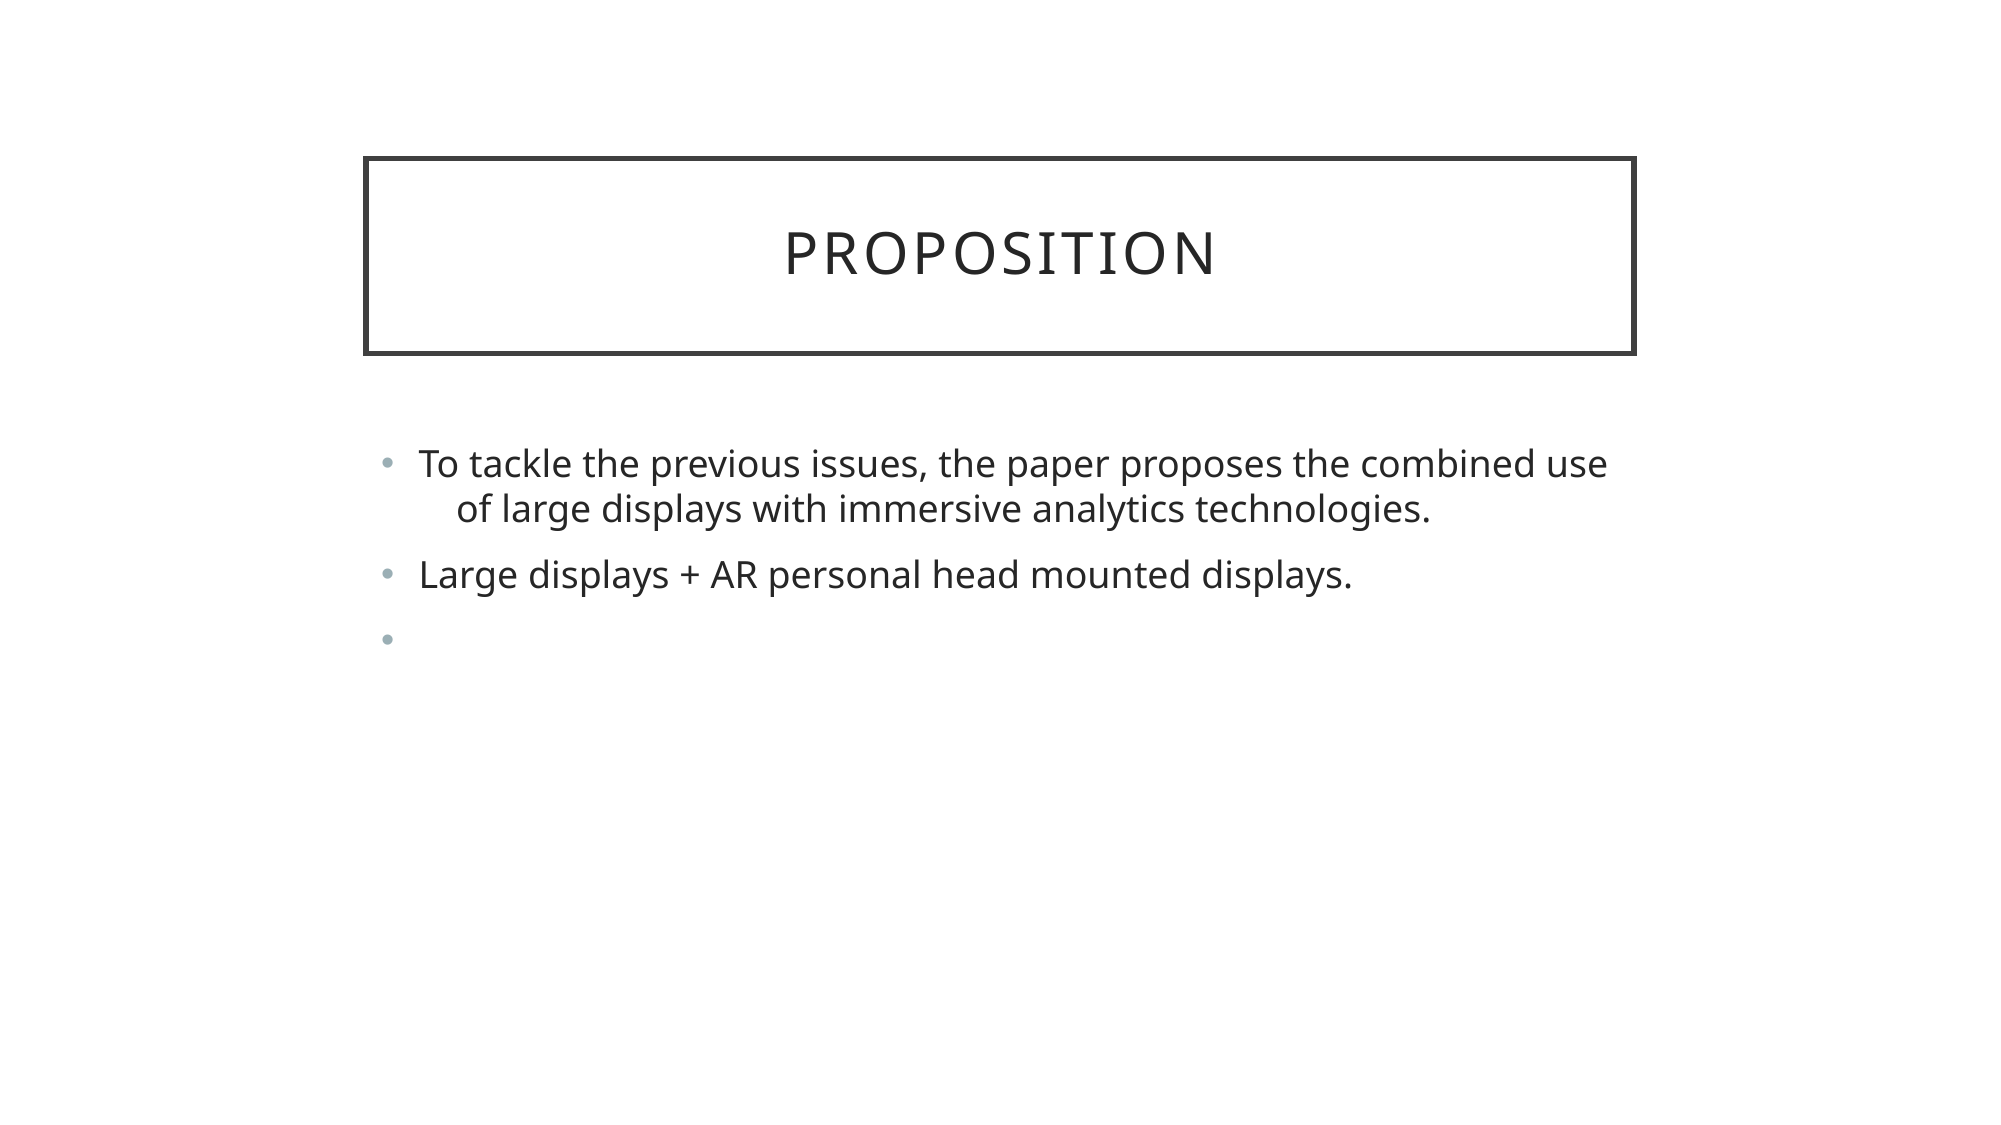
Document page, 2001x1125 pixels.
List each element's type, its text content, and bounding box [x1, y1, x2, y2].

list To tackle the previous issues, the paper proposes the combined use of large displays with immersive analytics technologies. Large displays + AR personal head mounted displays. [366, 432, 1634, 942]
title proposition [366, 158, 1634, 354]
